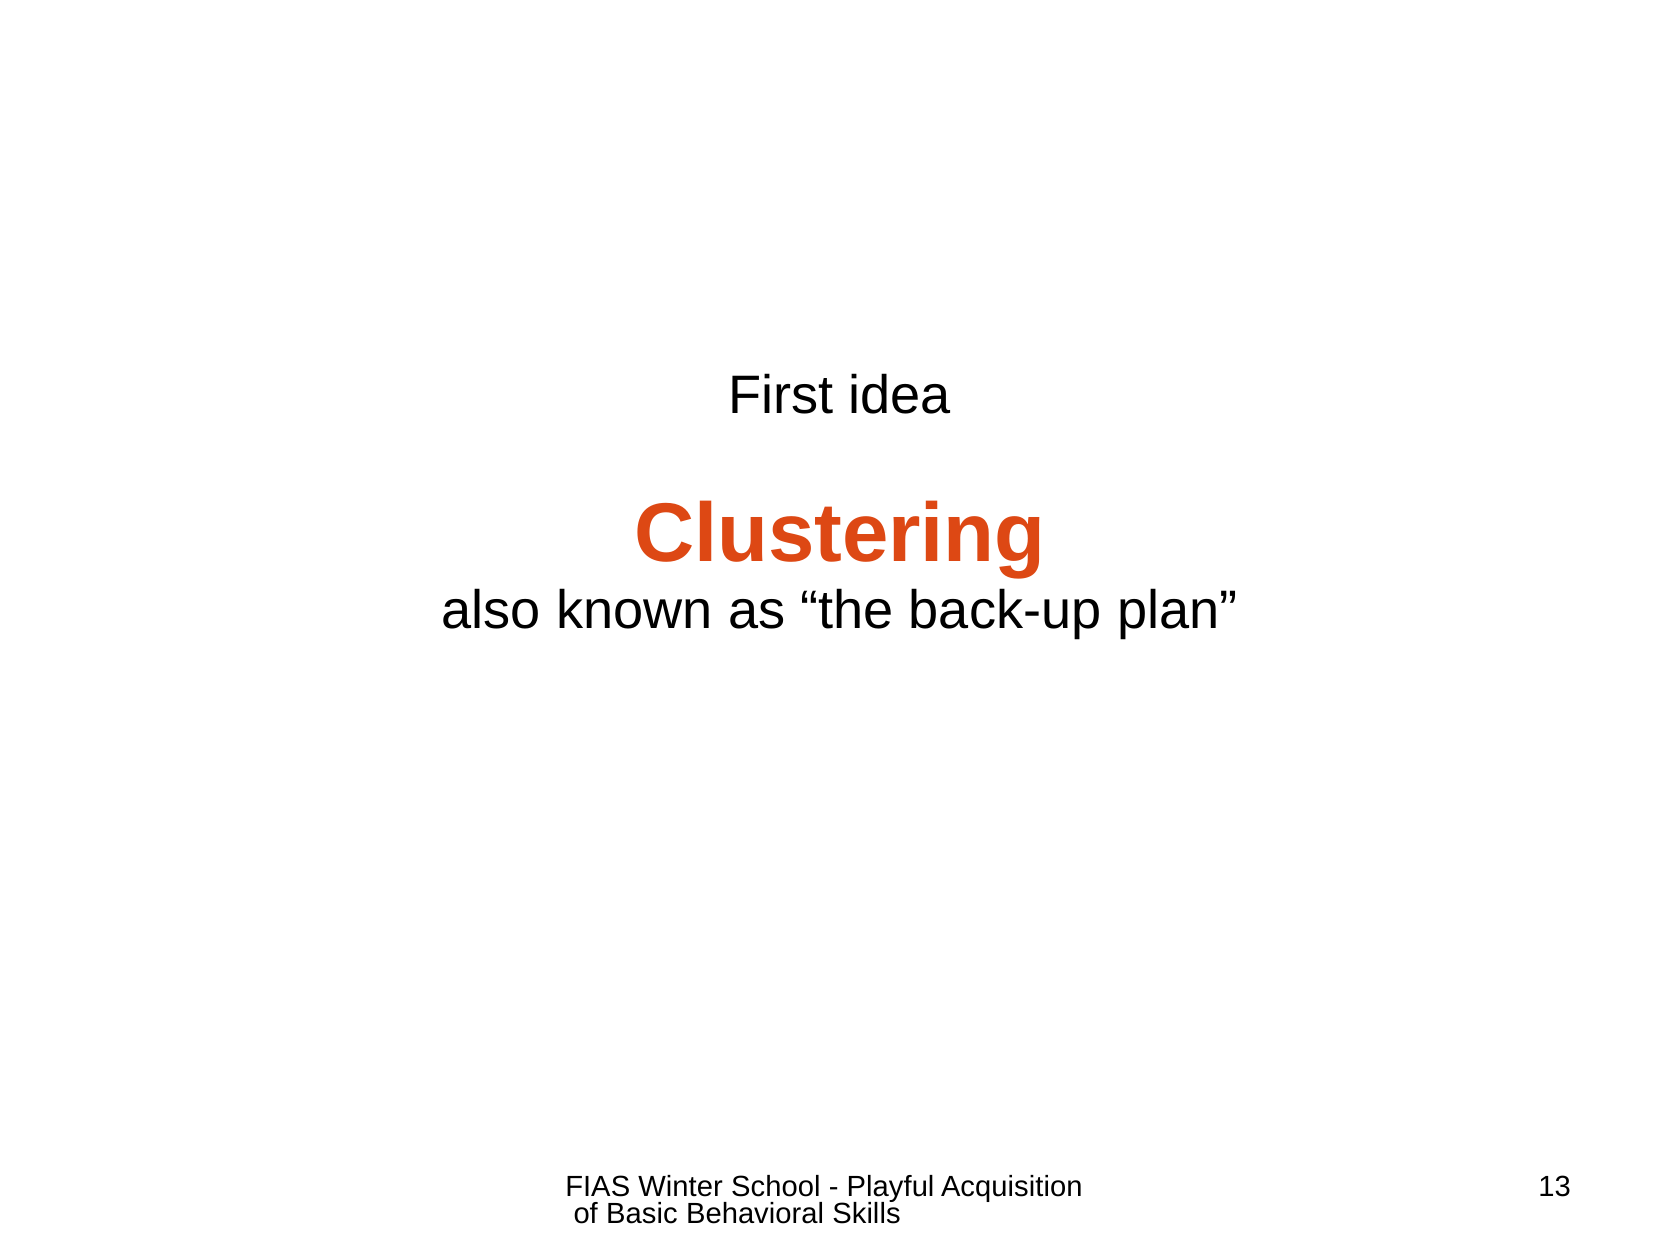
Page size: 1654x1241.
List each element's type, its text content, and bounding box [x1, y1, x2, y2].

text_box First idea Clustering also known as “the back-up plan” [120, 364, 1561, 701]
